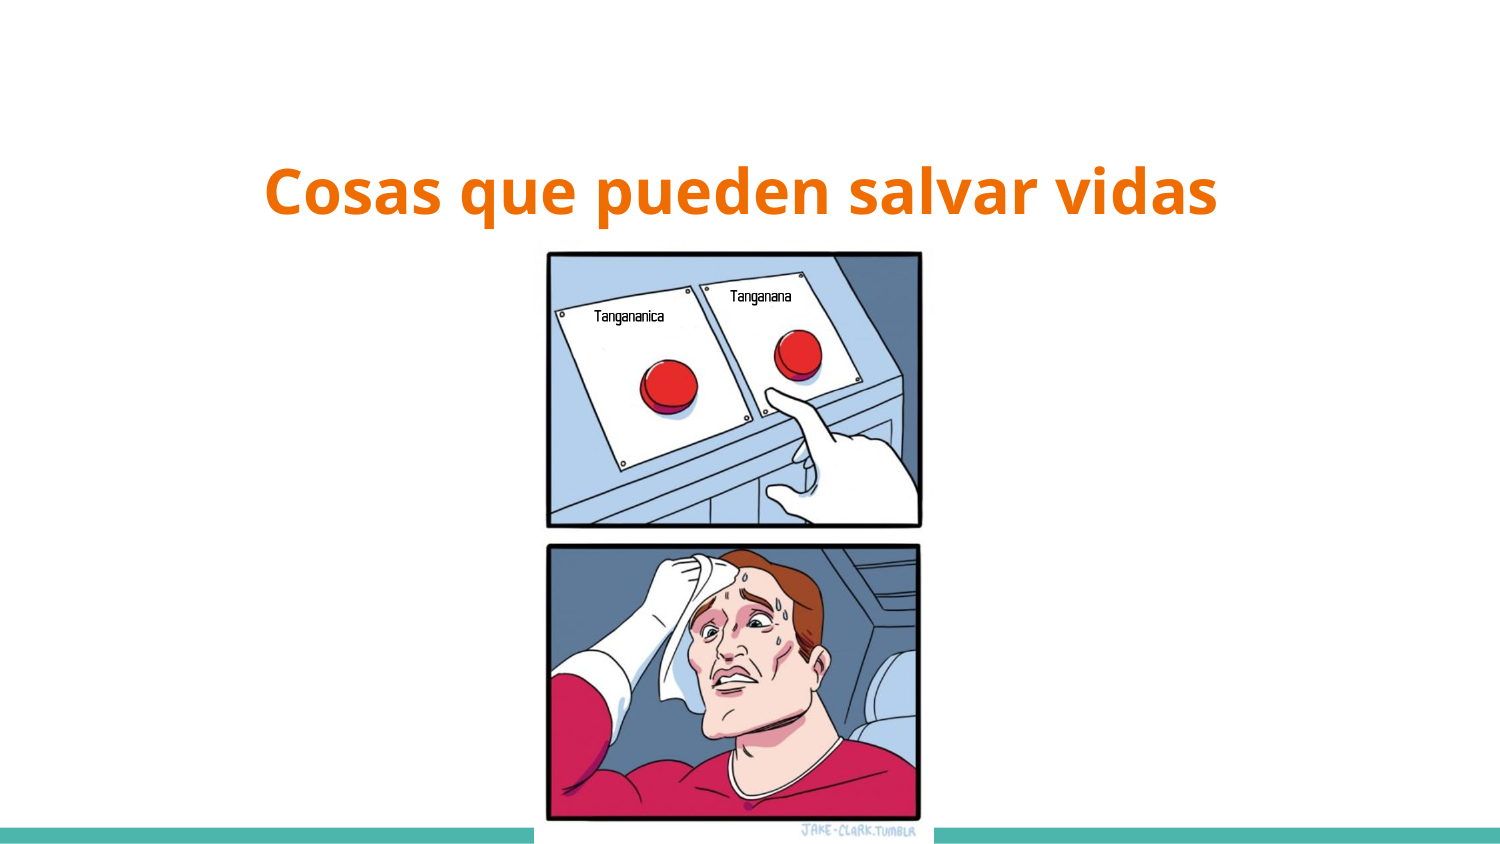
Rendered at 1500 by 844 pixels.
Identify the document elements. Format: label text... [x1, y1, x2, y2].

title Cosas que pueden salvar vidas [7, 132, 1477, 249]
picture [534, 240, 934, 844]
